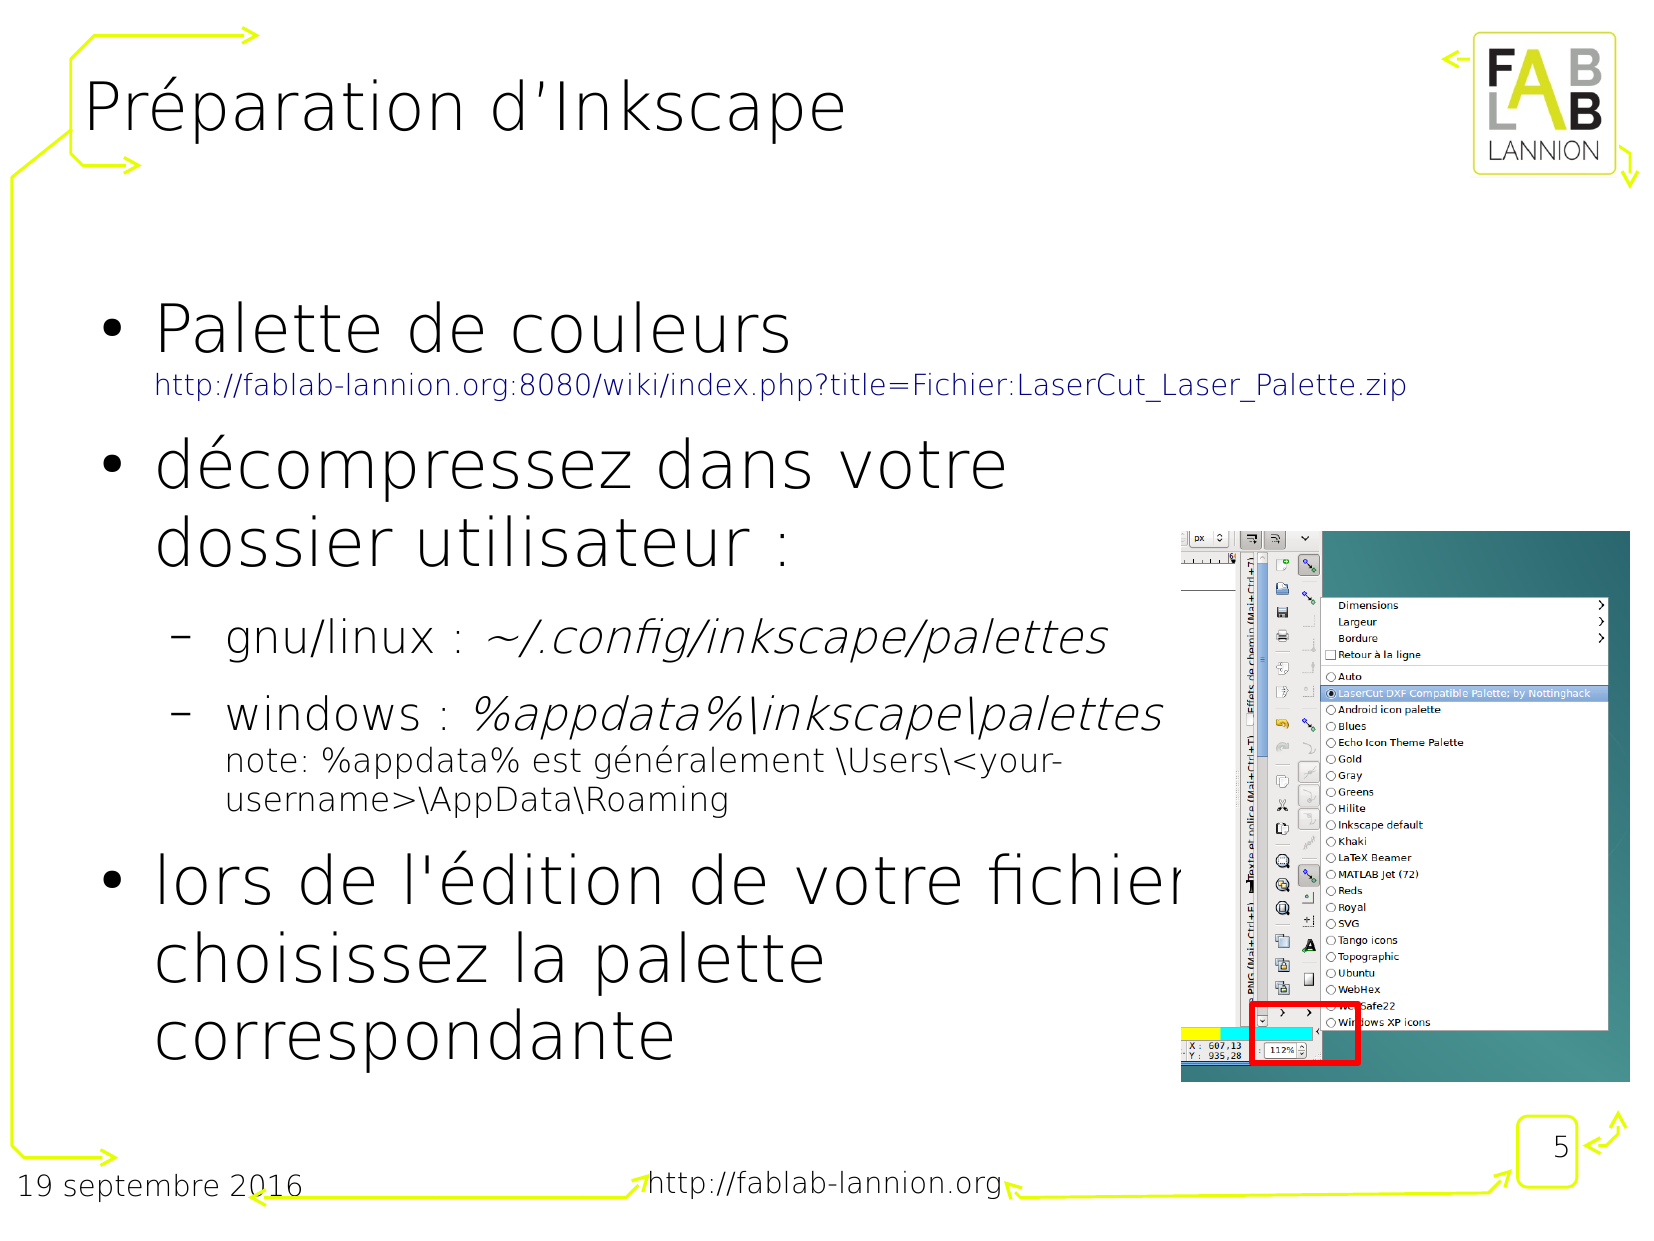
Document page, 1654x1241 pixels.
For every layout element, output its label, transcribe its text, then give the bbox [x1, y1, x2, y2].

picture [1470, 29, 1619, 178]
title Préparation d’Inkscape [82, 49, 1441, 166]
list Palette de couleurs http://fablab-lannion.org:8080/wiki/index.php?title=Fichier:LaserCut_Laser_Palette.zip [82, 290, 1607, 473]
picture [1181, 531, 1630, 1082]
list décompressez dans votre dossier utilisateur : gnu/linux : ~/.config/inkscape/palettes windows : %appdata%\inkscape\palettes note: %appdata% est généralement \Users\<your-username>\AppData\Roaming lors de l'édition de votre fichier, choisissez la palette correspondante [82, 473, 1229, 1146]
